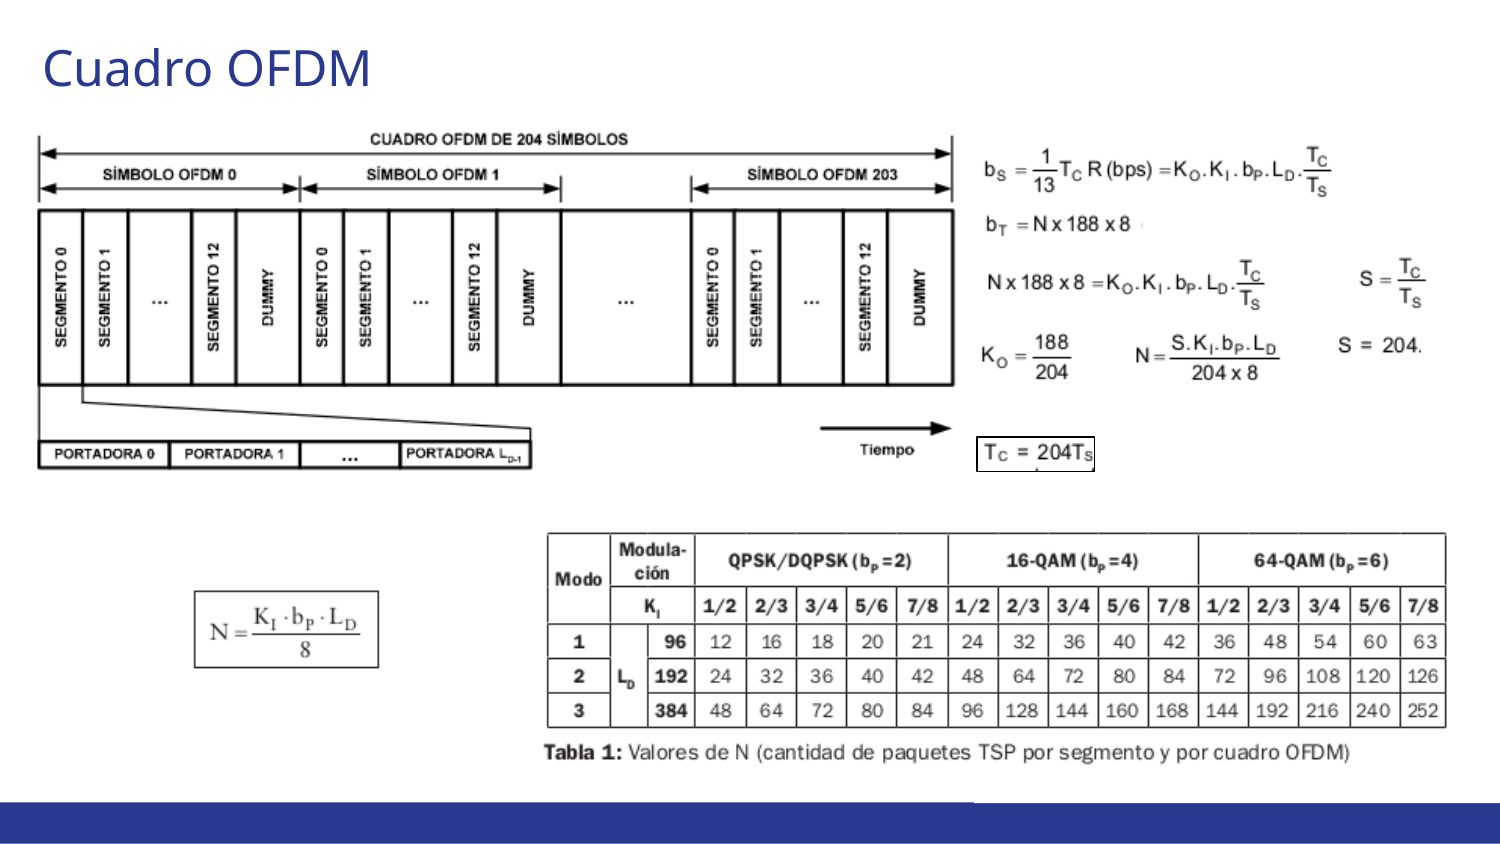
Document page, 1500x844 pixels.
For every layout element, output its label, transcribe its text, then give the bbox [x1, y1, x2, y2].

picture [1355, 253, 1431, 316]
picture [541, 525, 1453, 766]
picture [978, 438, 1094, 471]
title Cuadro OFDM [27, 21, 1426, 121]
picture [188, 586, 384, 675]
picture [978, 250, 1268, 318]
text_box [973, 615, 1500, 804]
picture [978, 332, 1078, 384]
picture [1129, 328, 1285, 388]
picture [975, 143, 1338, 241]
picture [24, 124, 969, 490]
picture [1335, 332, 1421, 359]
